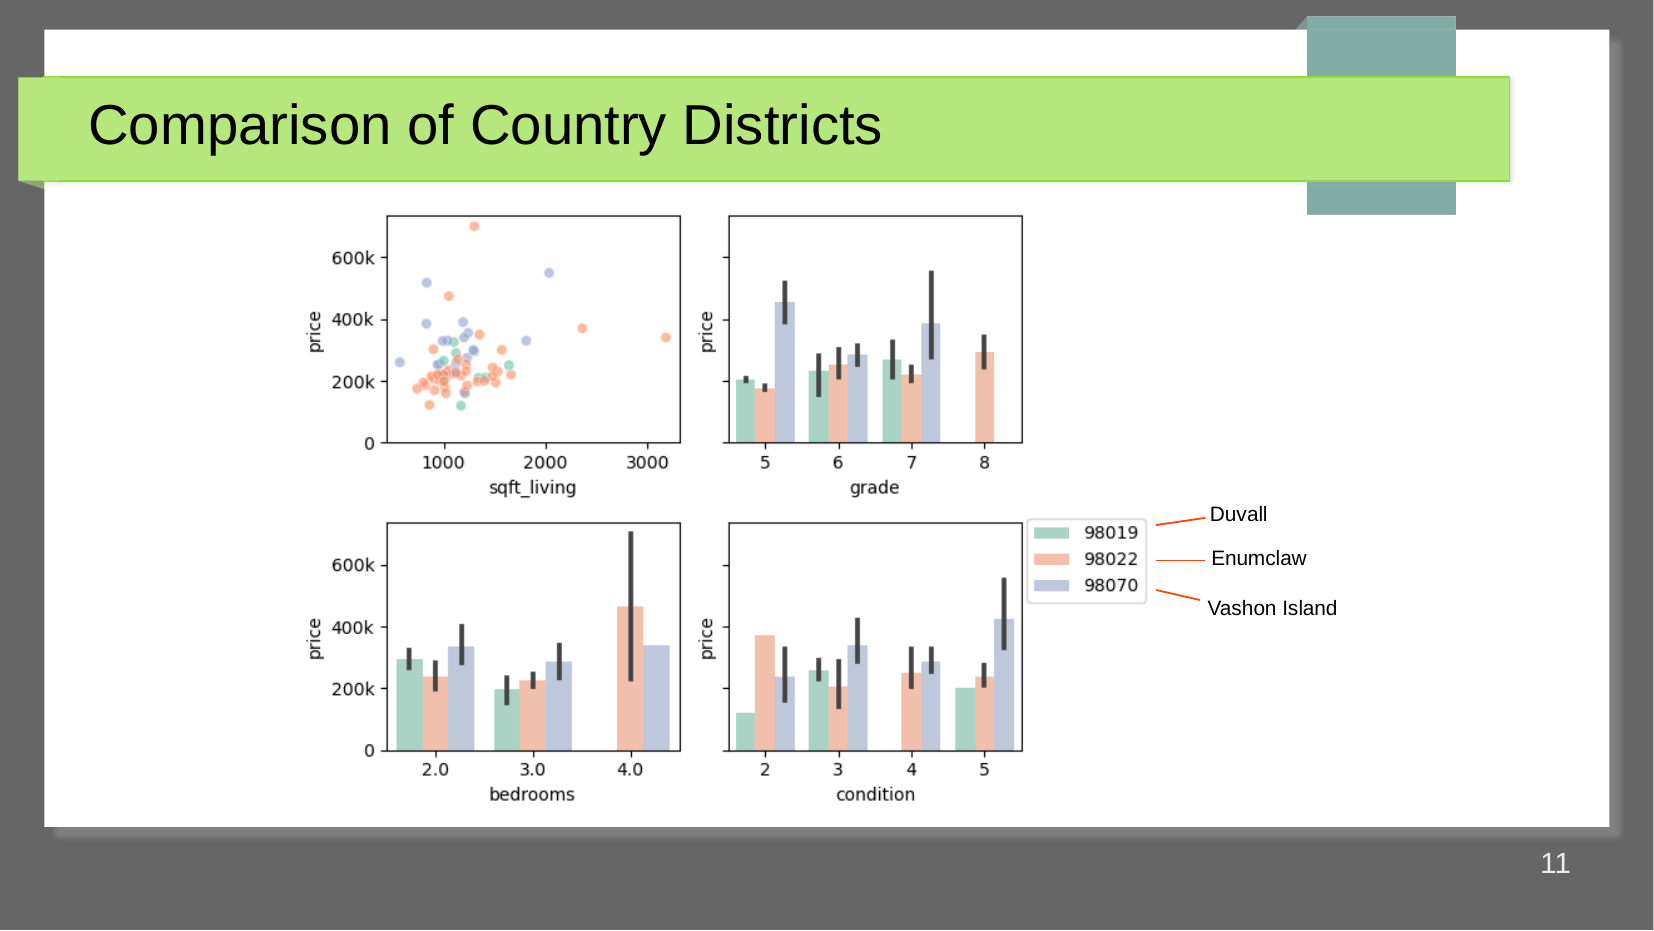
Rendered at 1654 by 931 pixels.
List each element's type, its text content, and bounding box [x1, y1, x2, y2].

picture [294, 203, 1157, 817]
title Comparison of Country Districts [88, 73, 1506, 178]
text_box Duvall [1195, 495, 1283, 534]
text_box Enumclaw [1196, 539, 1322, 578]
text_box Vashon Island [1192, 589, 1353, 628]
